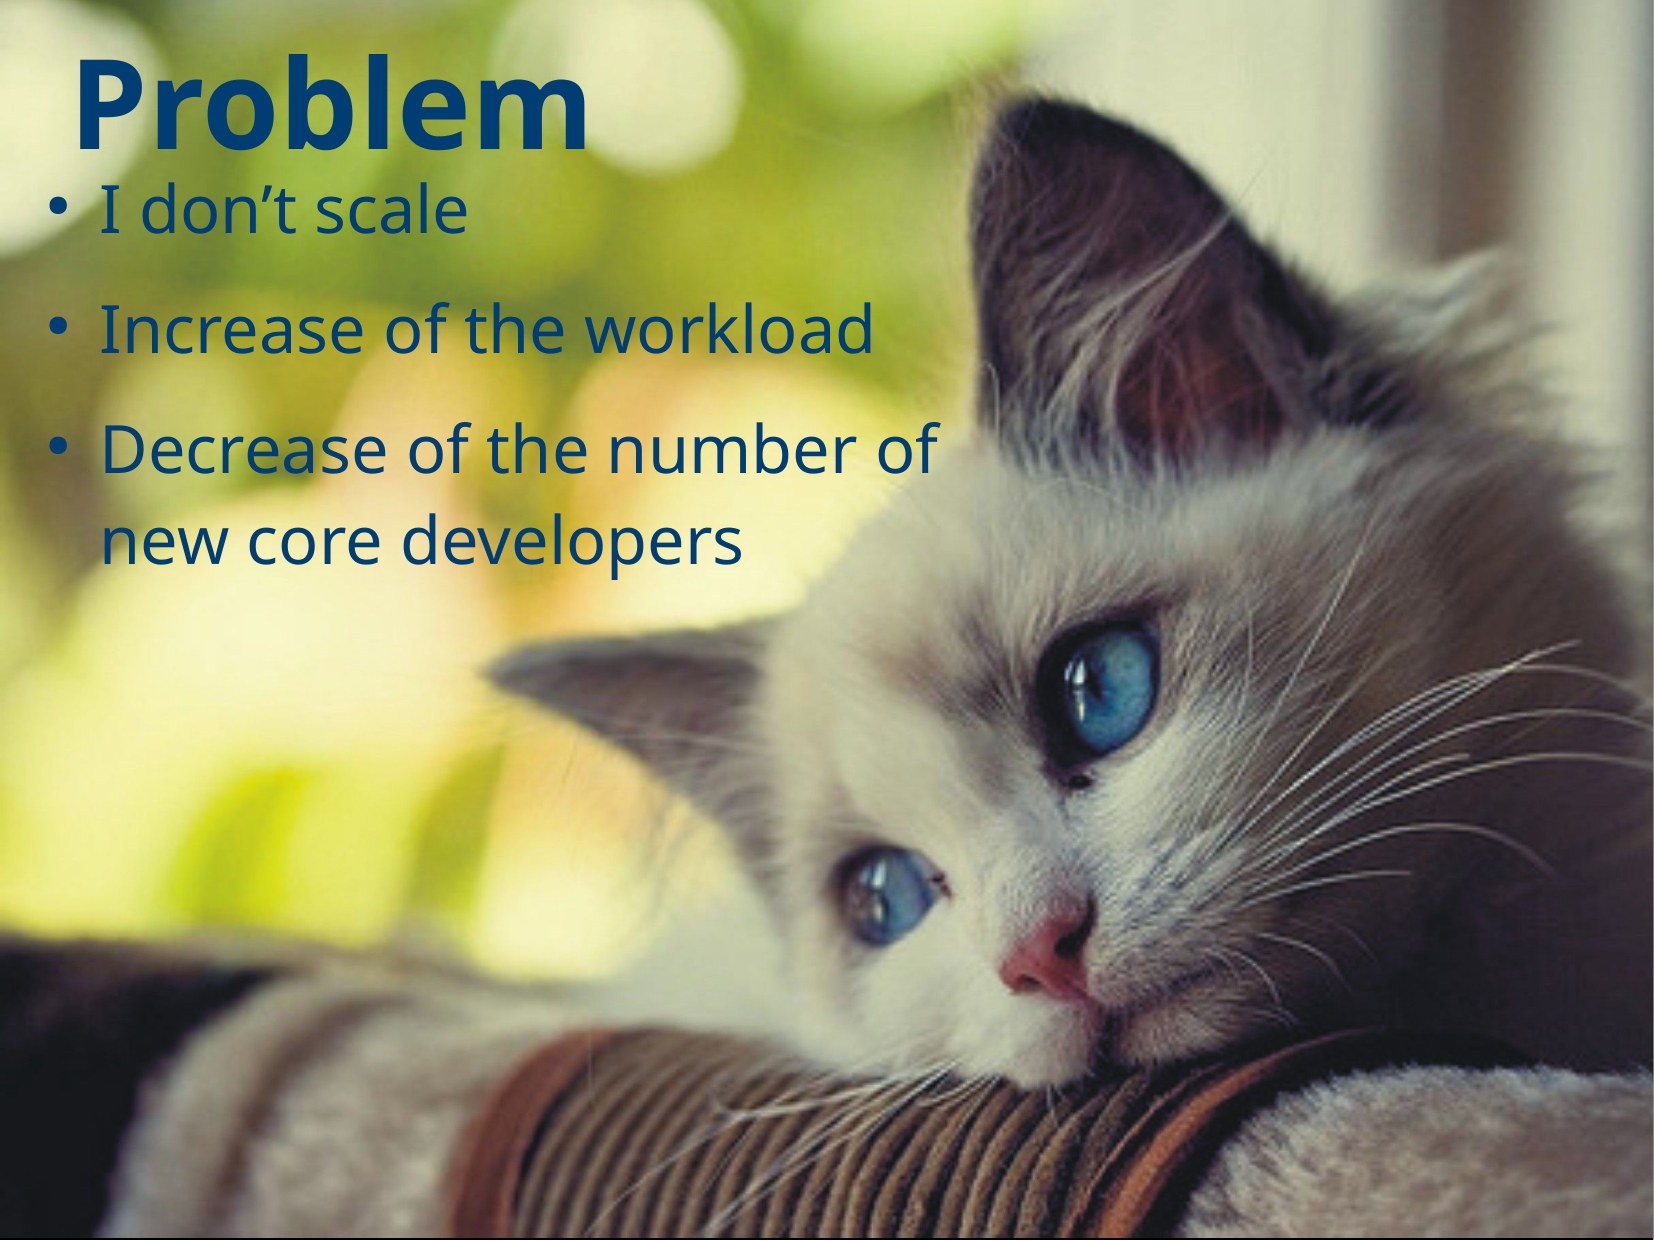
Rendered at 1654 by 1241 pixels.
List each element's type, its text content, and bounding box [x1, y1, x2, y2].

picture [0, 0, 1654, 1238]
text_box Problem [55, 8, 826, 161]
list I don’t scale Increase of the workload Decrease of the number of new core developers [28, 161, 1002, 878]
